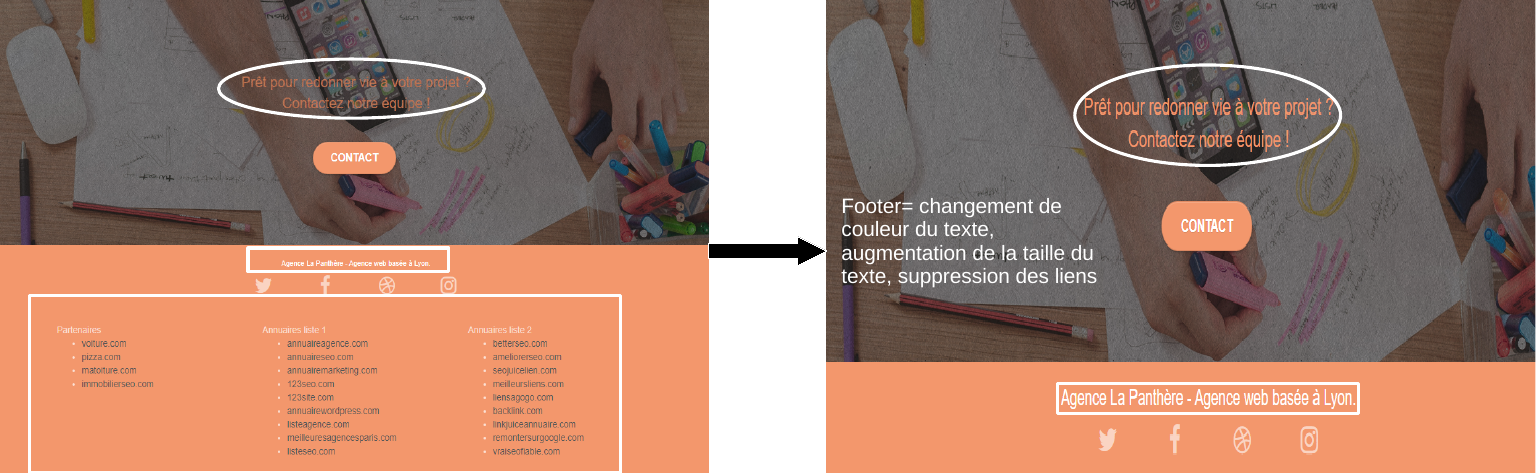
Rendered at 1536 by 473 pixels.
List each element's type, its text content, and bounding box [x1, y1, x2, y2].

picture [31, 297, 619, 471]
picture [0, 0, 709, 473]
text_box Footer= changement de couleur du texte, augmentation de la taille du texte, suppression des liens [826, 187, 1123, 296]
text_box [708, 236, 826, 266]
picture [826, 0, 1536, 473]
